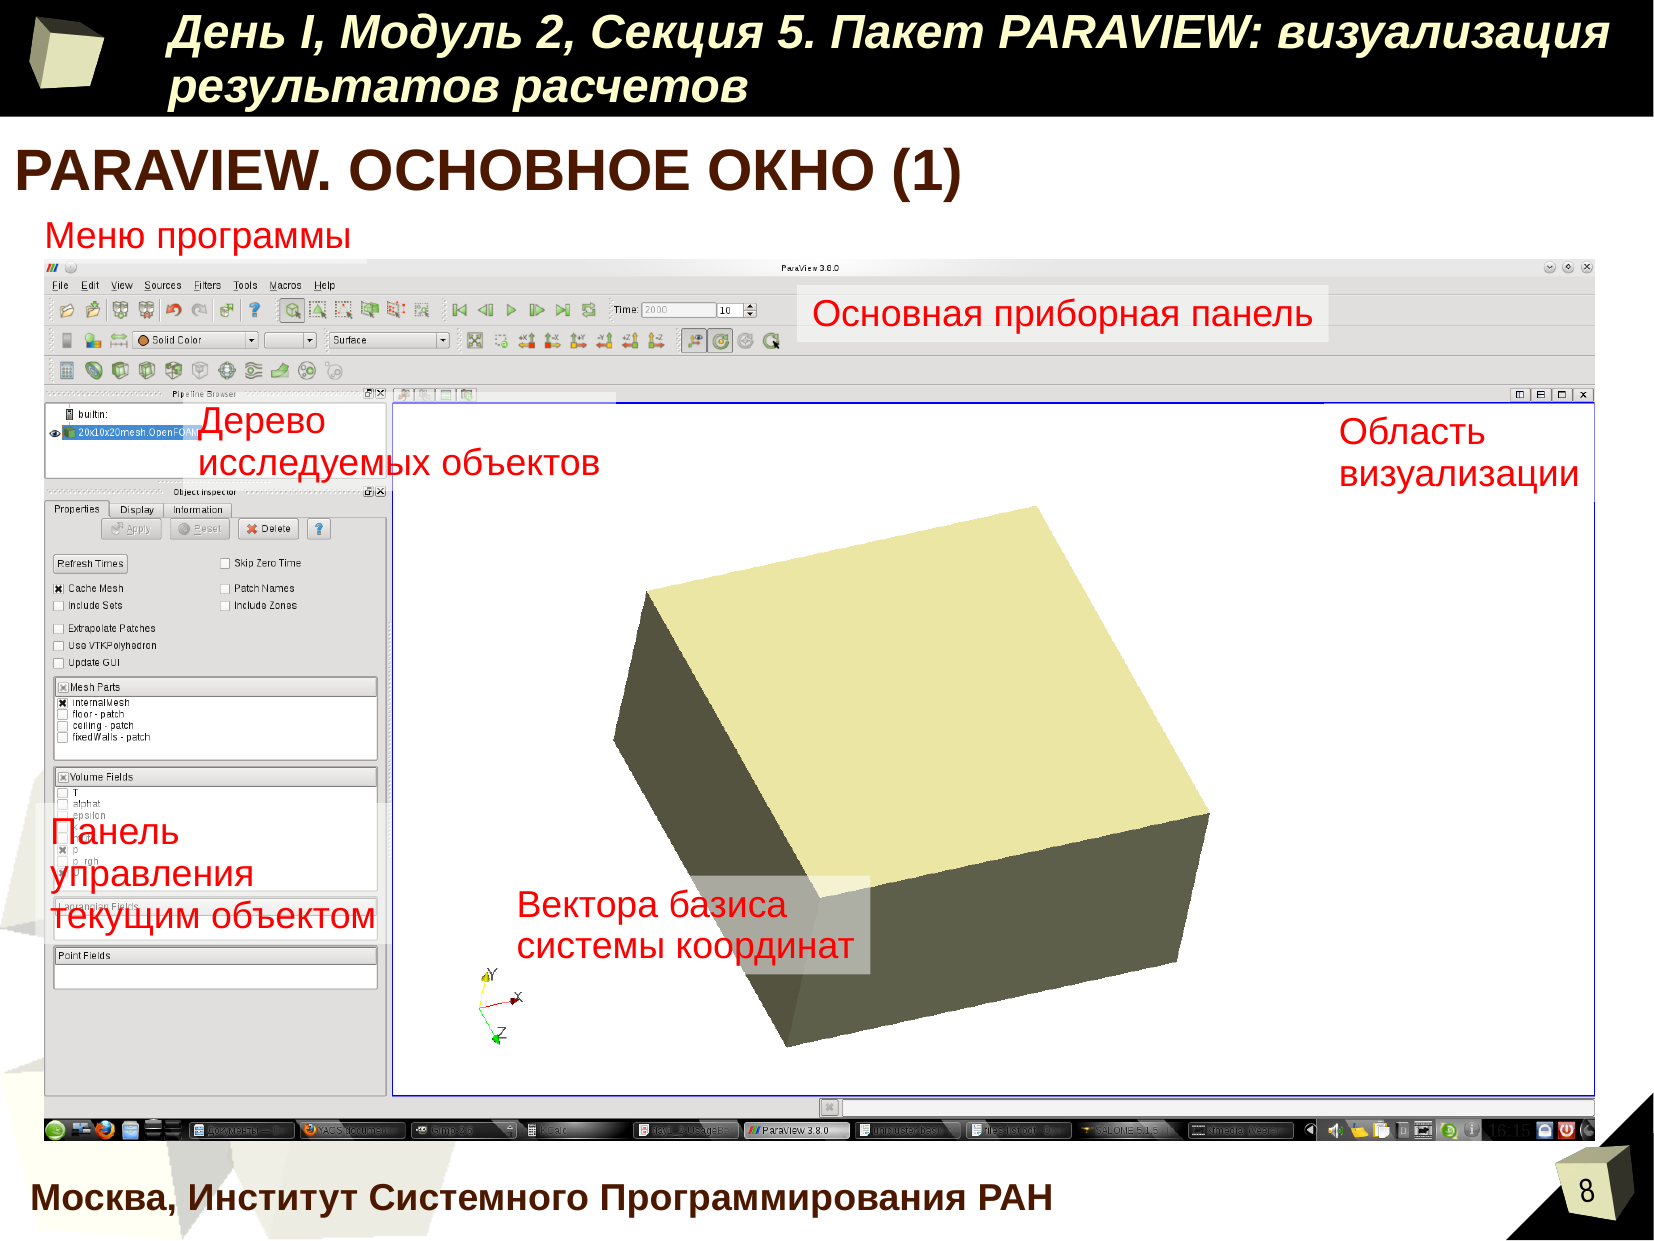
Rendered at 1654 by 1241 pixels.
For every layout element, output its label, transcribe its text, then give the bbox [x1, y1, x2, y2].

text_box Панель управления текущим объектом [35, 803, 392, 944]
picture [464, 1193, 472, 1198]
text_box Меню программы [29, 206, 367, 264]
text_box PARAVIEW. ОСНОВНОЕ ОКНО (1) [0, 130, 1654, 211]
picture [0, 259, 1595, 1241]
text_box Дерево исследуемых объектов [183, 392, 616, 491]
text_box Основная приборная панель [797, 285, 1329, 342]
text_box Вектора базиса системы координат [501, 875, 871, 975]
text_box Область визуализации [1324, 403, 1595, 502]
